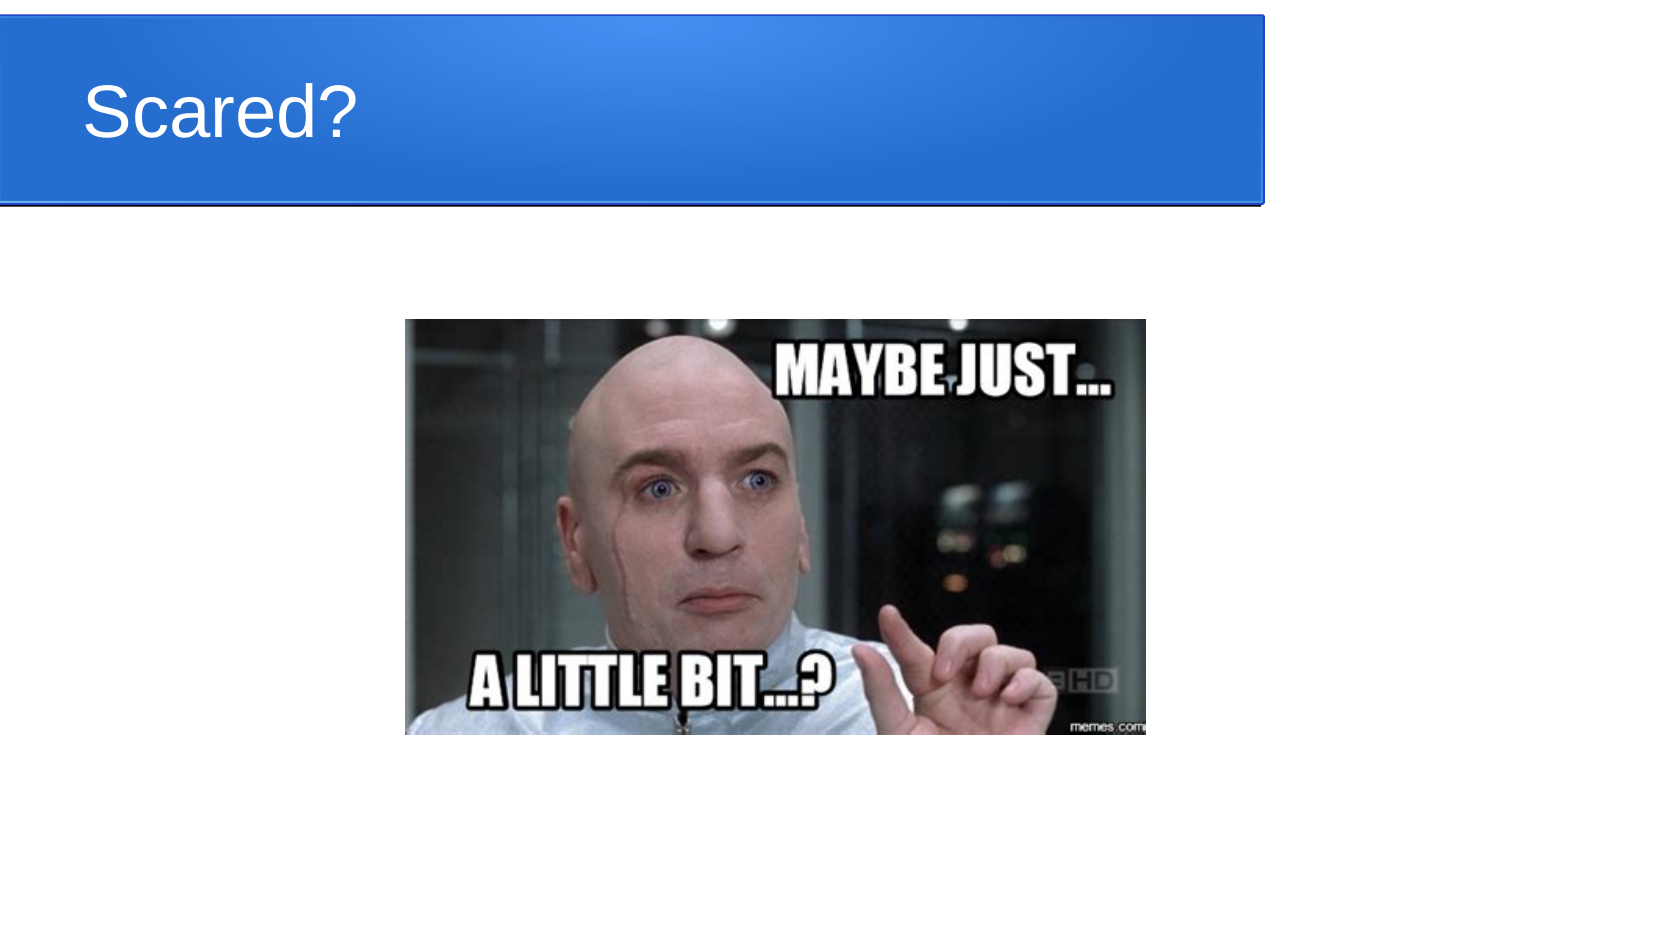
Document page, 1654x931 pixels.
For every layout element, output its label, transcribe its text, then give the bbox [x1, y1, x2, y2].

title Scared? [82, 35, 1235, 189]
picture [405, 319, 1146, 736]
